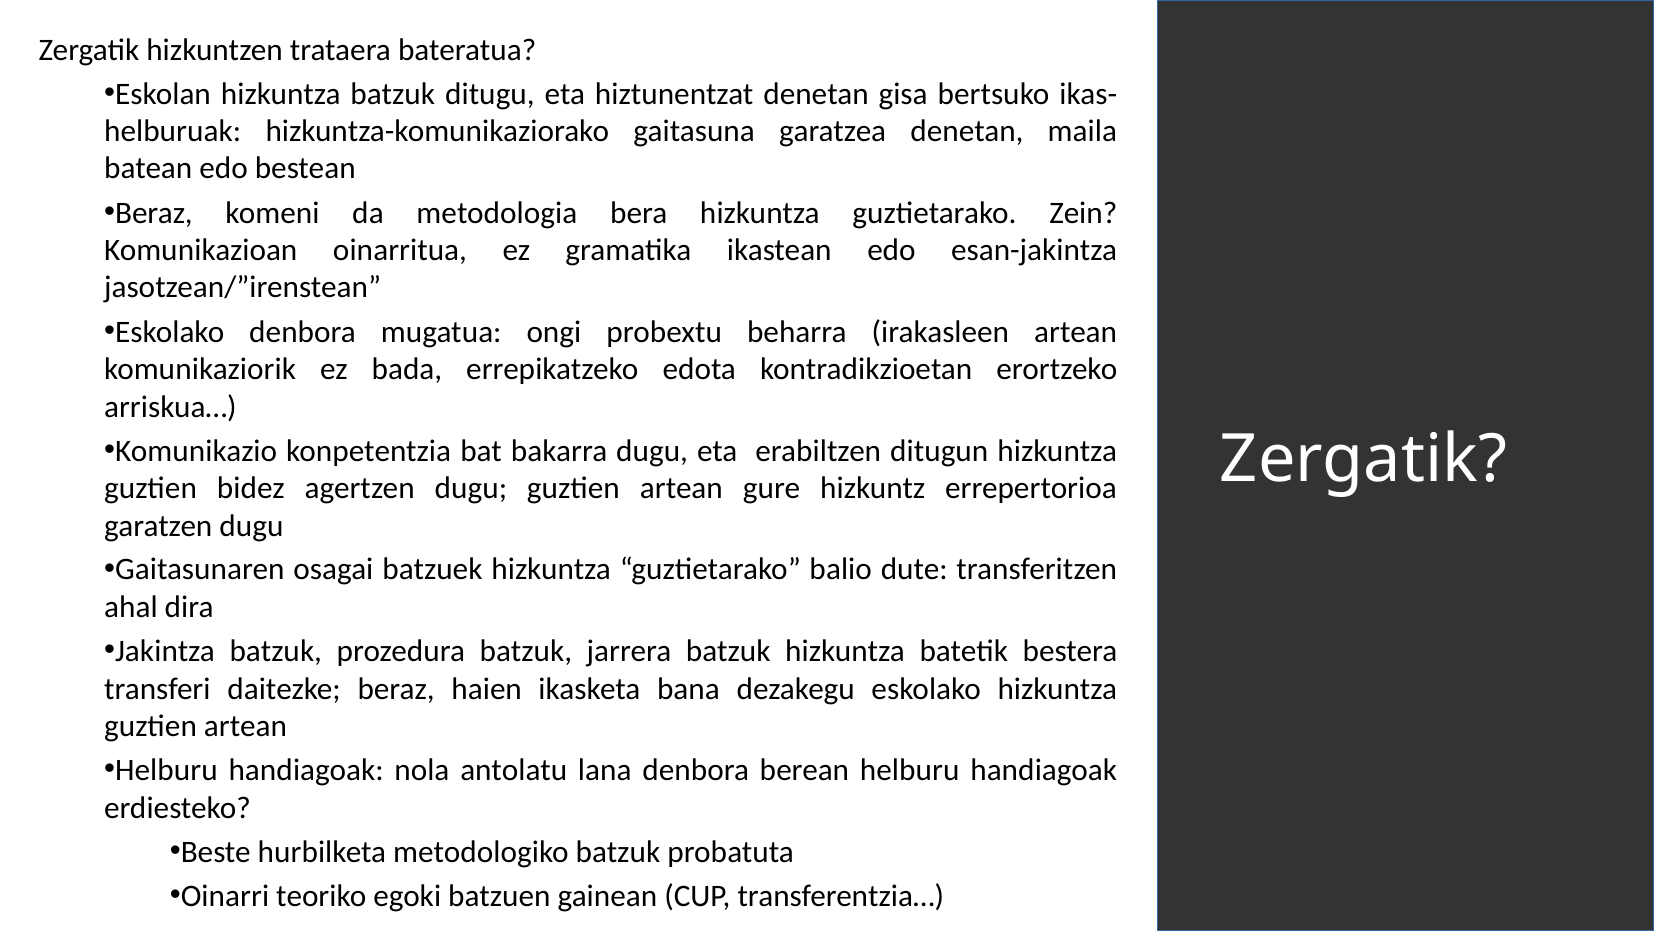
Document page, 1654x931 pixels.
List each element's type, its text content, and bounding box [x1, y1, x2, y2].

list Zergatik hizkuntzen trataera bateratua? Eskolan hizkuntza batzuk ditugu, eta hiztunentzat denetan gisa bertsuko ikas-helburuak: hizkuntza-komunikaziorako gaitasuna garatzea denetan, maila batean edo bestean Beraz, komeni da metodologia bera hizkuntza guztietarako. Zein? Komunikazioan oinarritua, ez gramatika ikastean edo esan-jakintza jasotzean/”irenstean” Eskolako denbora mugatua: ongi probextu beharra (irakasleen artean komunikaziorik ez bada, errepikatzeko edota kontradikzioetan erortzeko arriskua…) Komunikazio konpetentzia bat bakarra dugu, eta erabiltzen ditugun hizkuntza guztien bidez agertzen dugu; guztien artean gure hizkuntz errepertorioa garatzen dugu Gaitasunaren osagai batzuek hizkuntza “guztietarako” balio dute: transferitzen ahal dira Jakintza batzuk, prozedura batzuk, jarrera batzuk hizkuntza batetik bestera transferi daitezke; beraz, haien ikasketa bana dezakegu eskolako hizkuntza guztien artean Helburu handiagoak: nola antolatu lana denbora berean helburu handiagoak erdiesteko? Beste hurbilketa metodologiko batzuk probatuta Oinarri teoriko egoki batzuen gainean (CUP, transferentzia…) [23, 21, 1134, 898]
title Zergatik? [1204, 47, 1630, 862]
